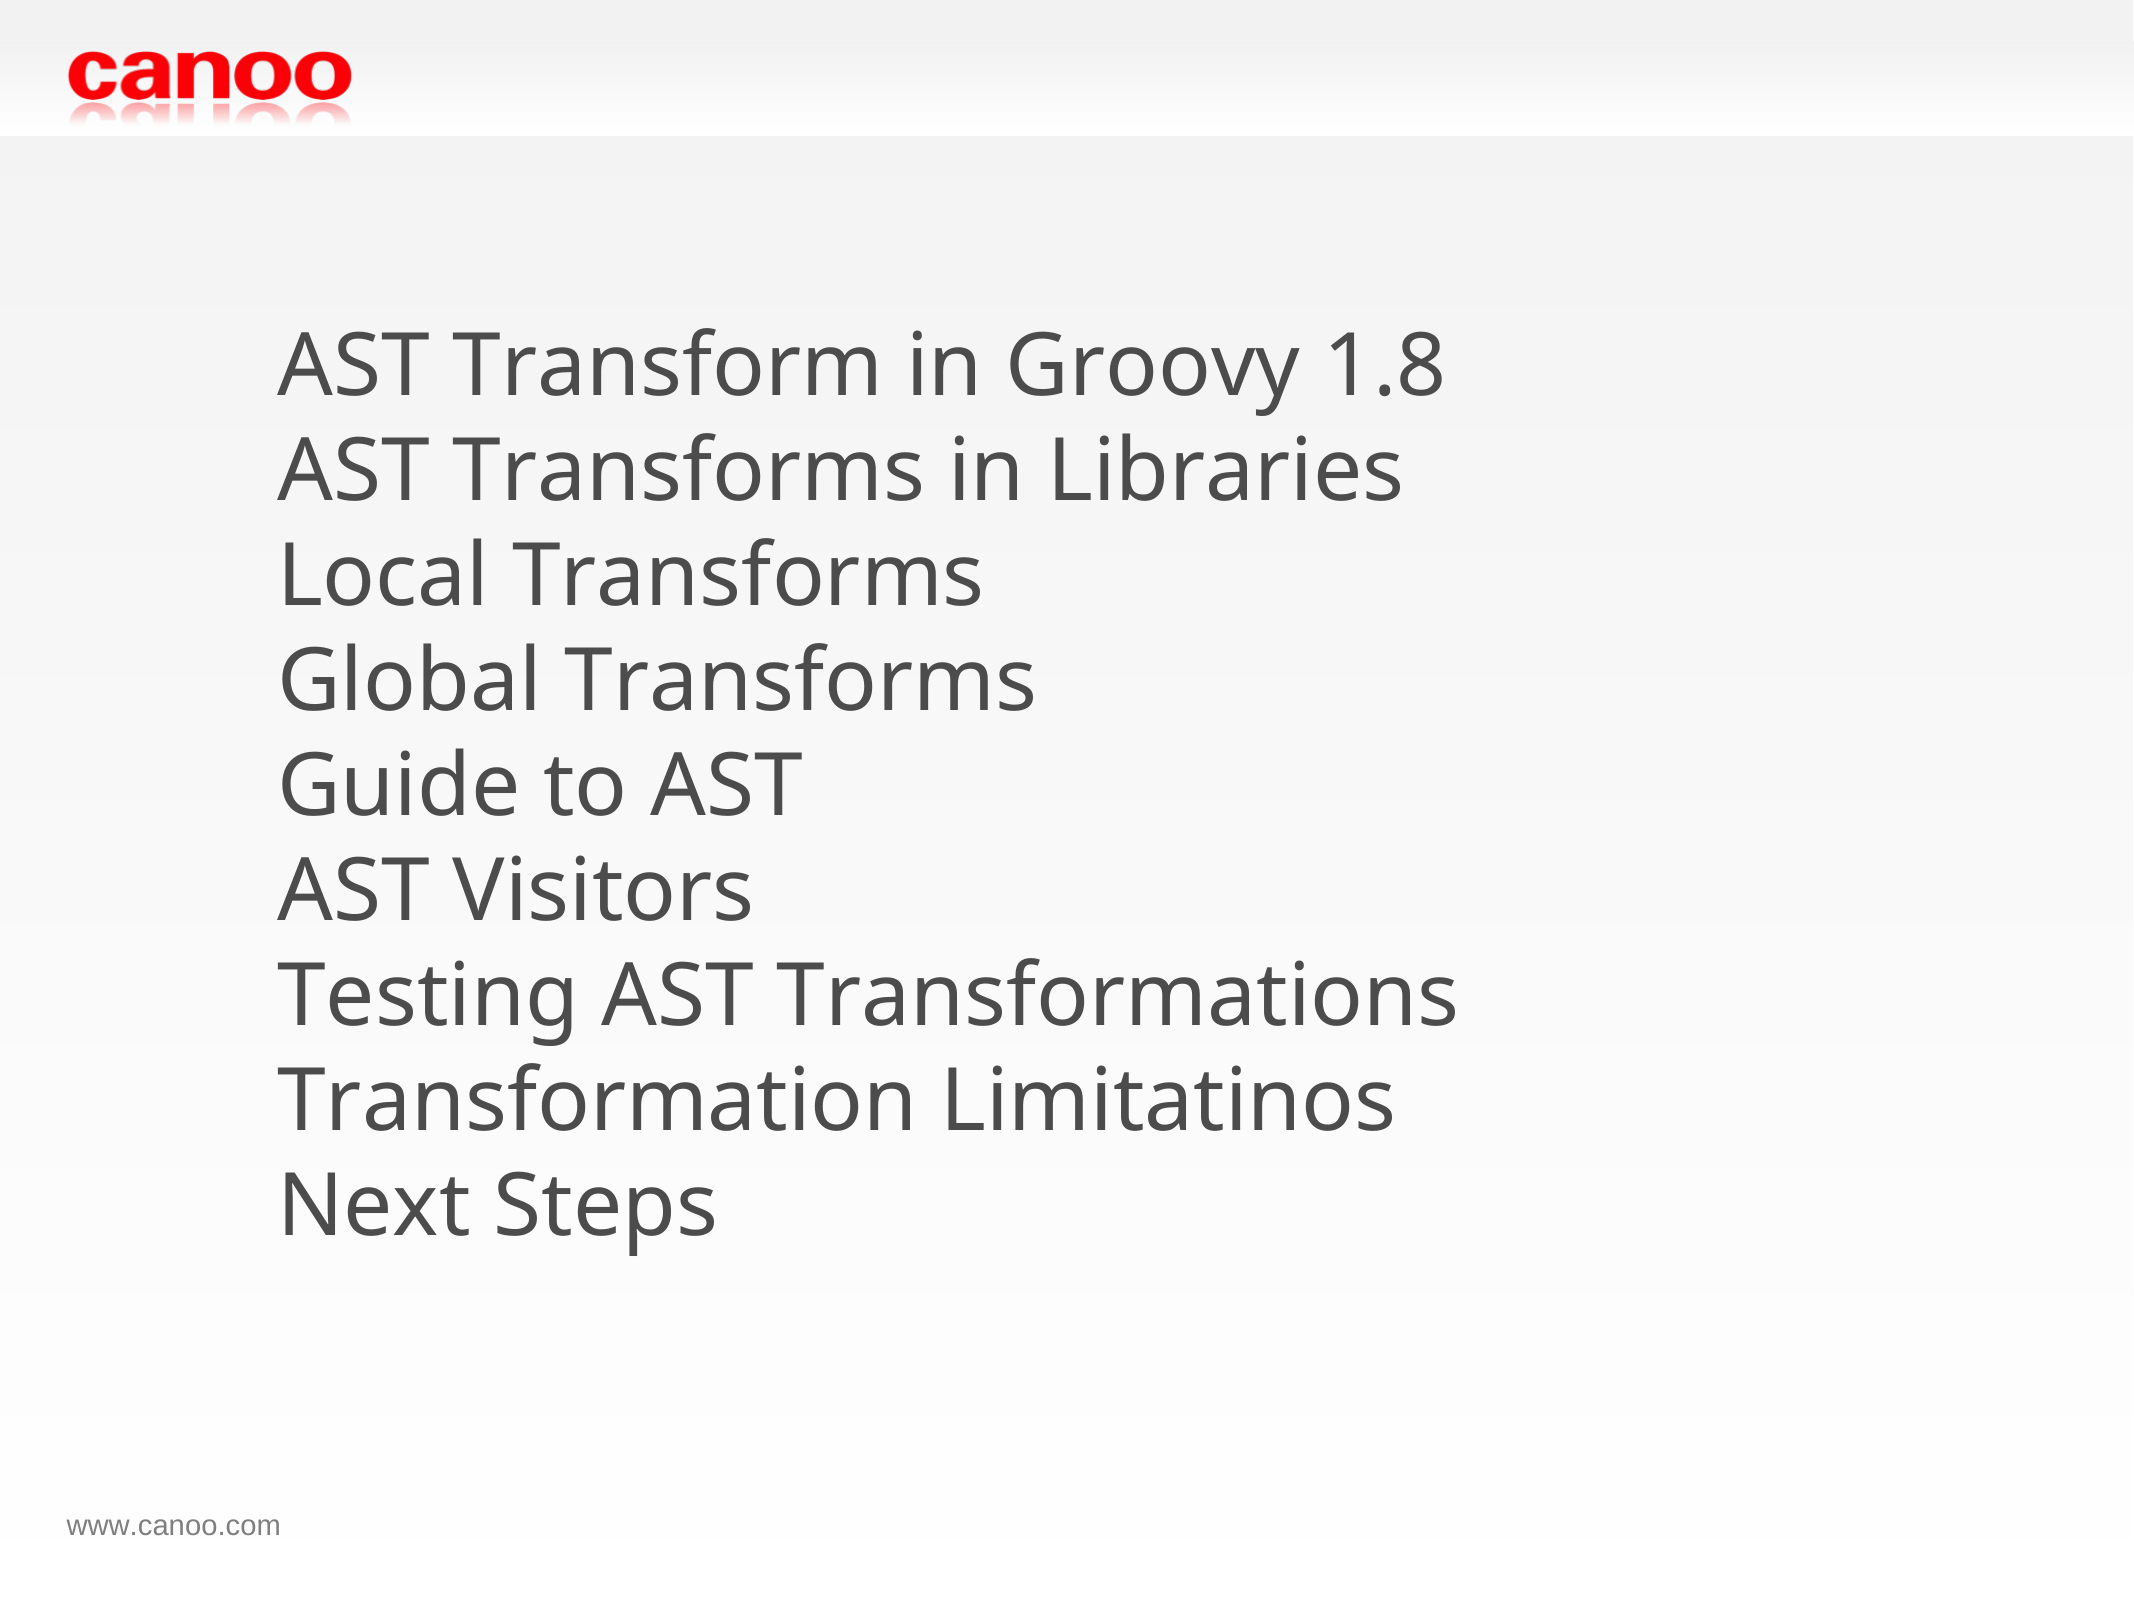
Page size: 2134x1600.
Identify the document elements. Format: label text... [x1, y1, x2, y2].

picture [65, 48, 353, 154]
text_box AST Transform in Groovy 1.8 AST Transforms in Libraries Local Transforms Global Transforms Guide to AST AST Visitors Testing AST Transformations Transformation Limitatinos Next Steps [262, 300, 1913, 1365]
